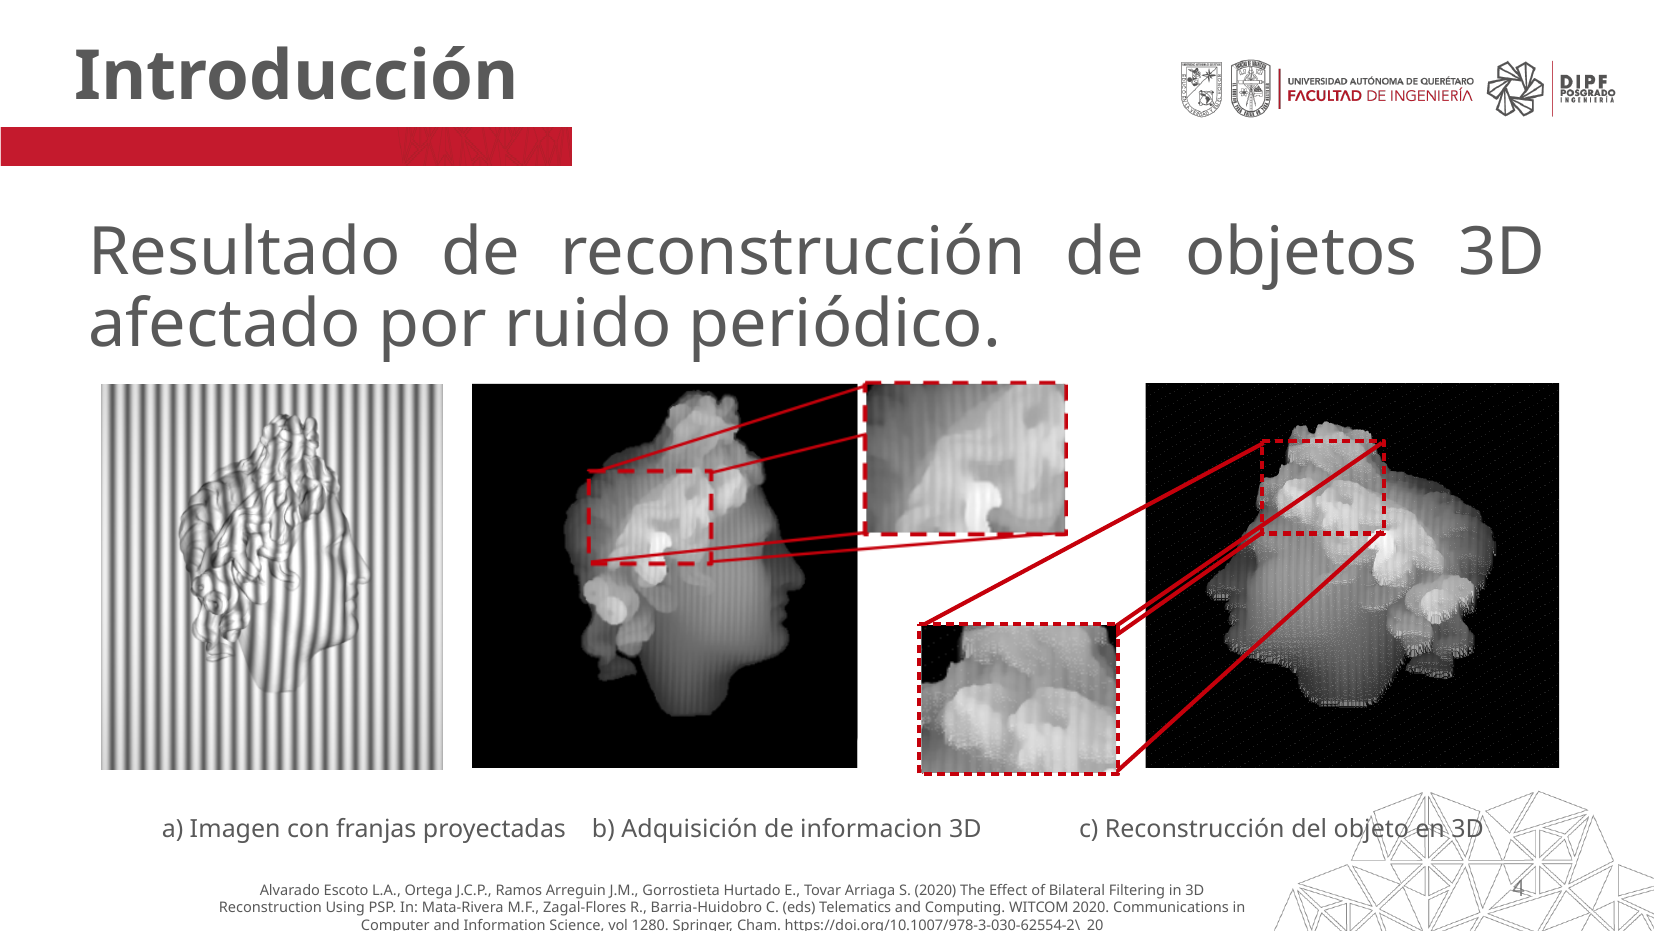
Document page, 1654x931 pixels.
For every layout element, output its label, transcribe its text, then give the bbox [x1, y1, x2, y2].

picture [1145, 383, 1560, 768]
text_box Introducción [54, 11, 572, 127]
picture [101, 384, 443, 770]
text_box a) Imagen con franjas proyectadas b) Adquisición de informacion 3D c) Reconstrucción del objeto en 3D [24, 805, 1624, 851]
picture [472, 380, 1117, 773]
picture [0, 127, 572, 166]
list Resultado de reconstrucción de objetos 3D afectado por ruido periódico. [73, 209, 1563, 391]
text_box Alvarado Escoto L.A., Ortega J.C.P., Ramos Arreguin J.M., Gorrostieta Hurtado E., Tovar Arriaga S. (2020) The Effect of Bilateral Filtering in 3D Reconstruction Using PSP. In: Mata-Rivera M.F., Zagal-Flores R., Barria-Huidobro C. (eds) Telematics and Computing. WITCOM 2020. Communications in Computer and Information Science, vol 1280. Springer, Cham. https://doi.org/10.1007/978-3-030-62554-2\_20 [195, 873, 1270, 931]
picture [1145, 544, 1240, 611]
picture [1257, 781, 1654, 931]
picture [1176, 54, 1620, 133]
